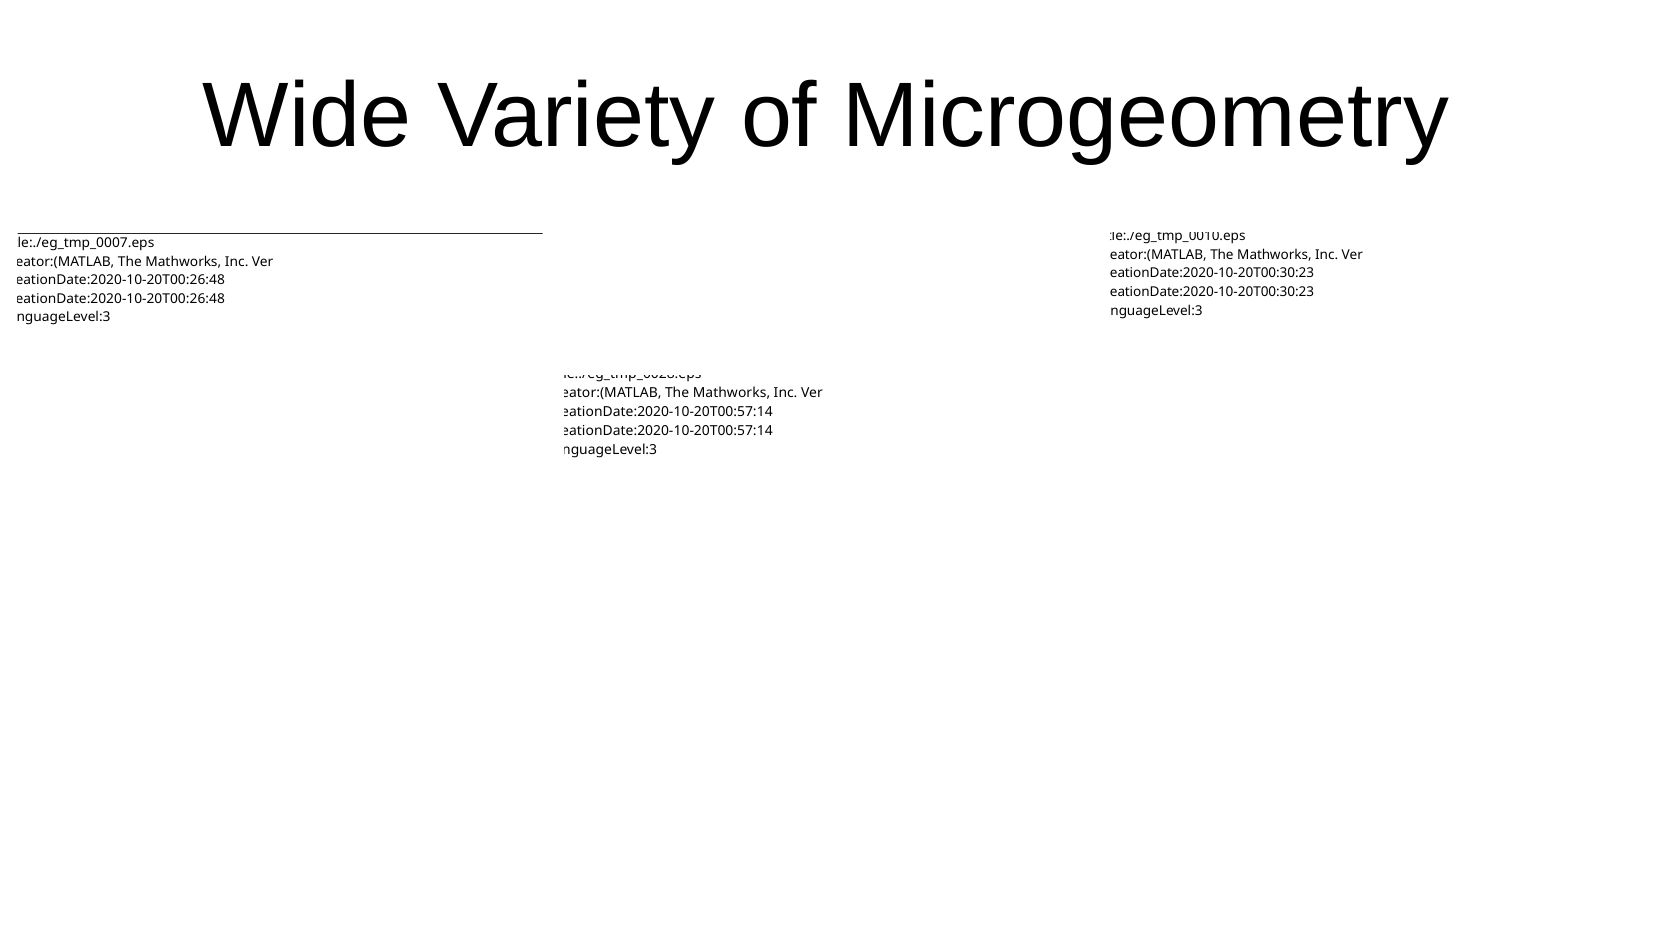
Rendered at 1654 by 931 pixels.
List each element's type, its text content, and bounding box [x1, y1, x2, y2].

picture [17, 232, 543, 758]
picture [564, 375, 1090, 901]
picture [1110, 232, 1636, 758]
title Wide Variety of Microgeometry [82, 12, 1571, 218]
